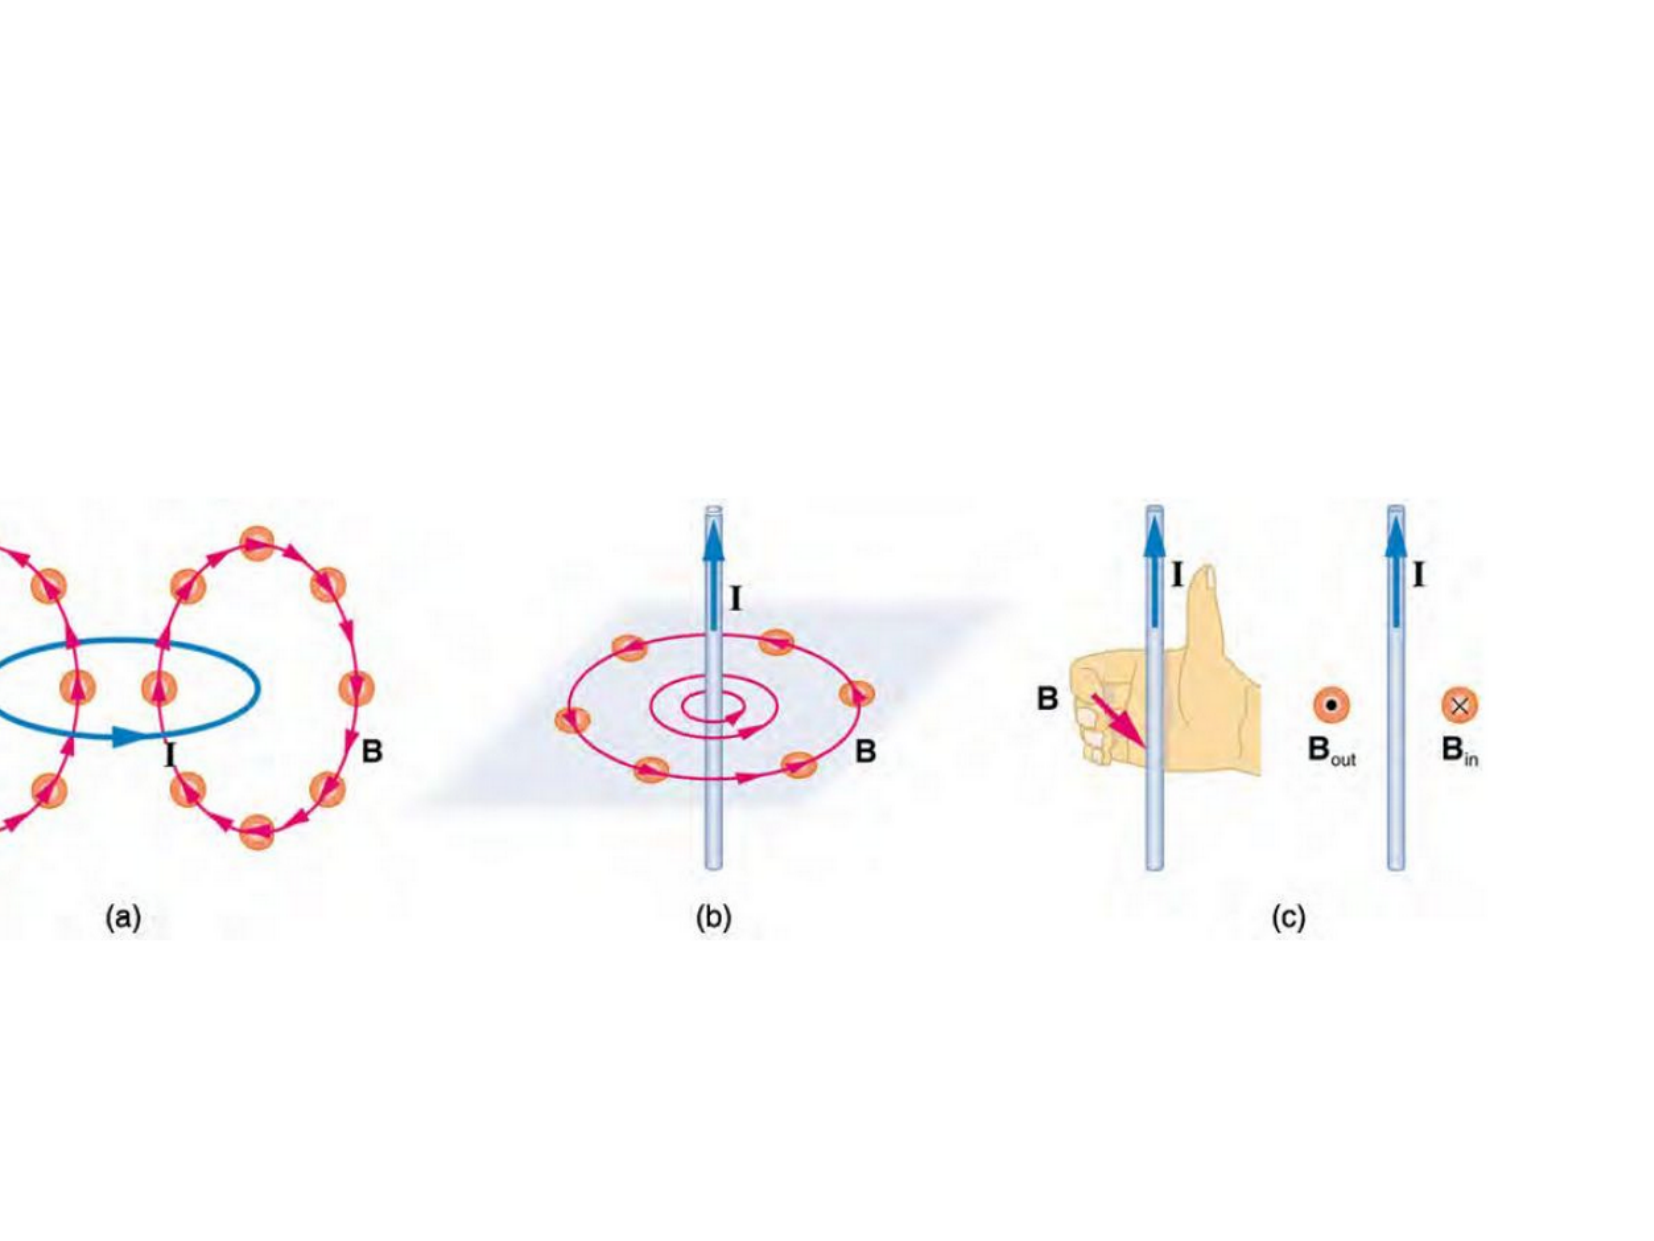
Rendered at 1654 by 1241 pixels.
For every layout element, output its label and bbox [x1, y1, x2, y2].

picture [0, 488, 1510, 947]
